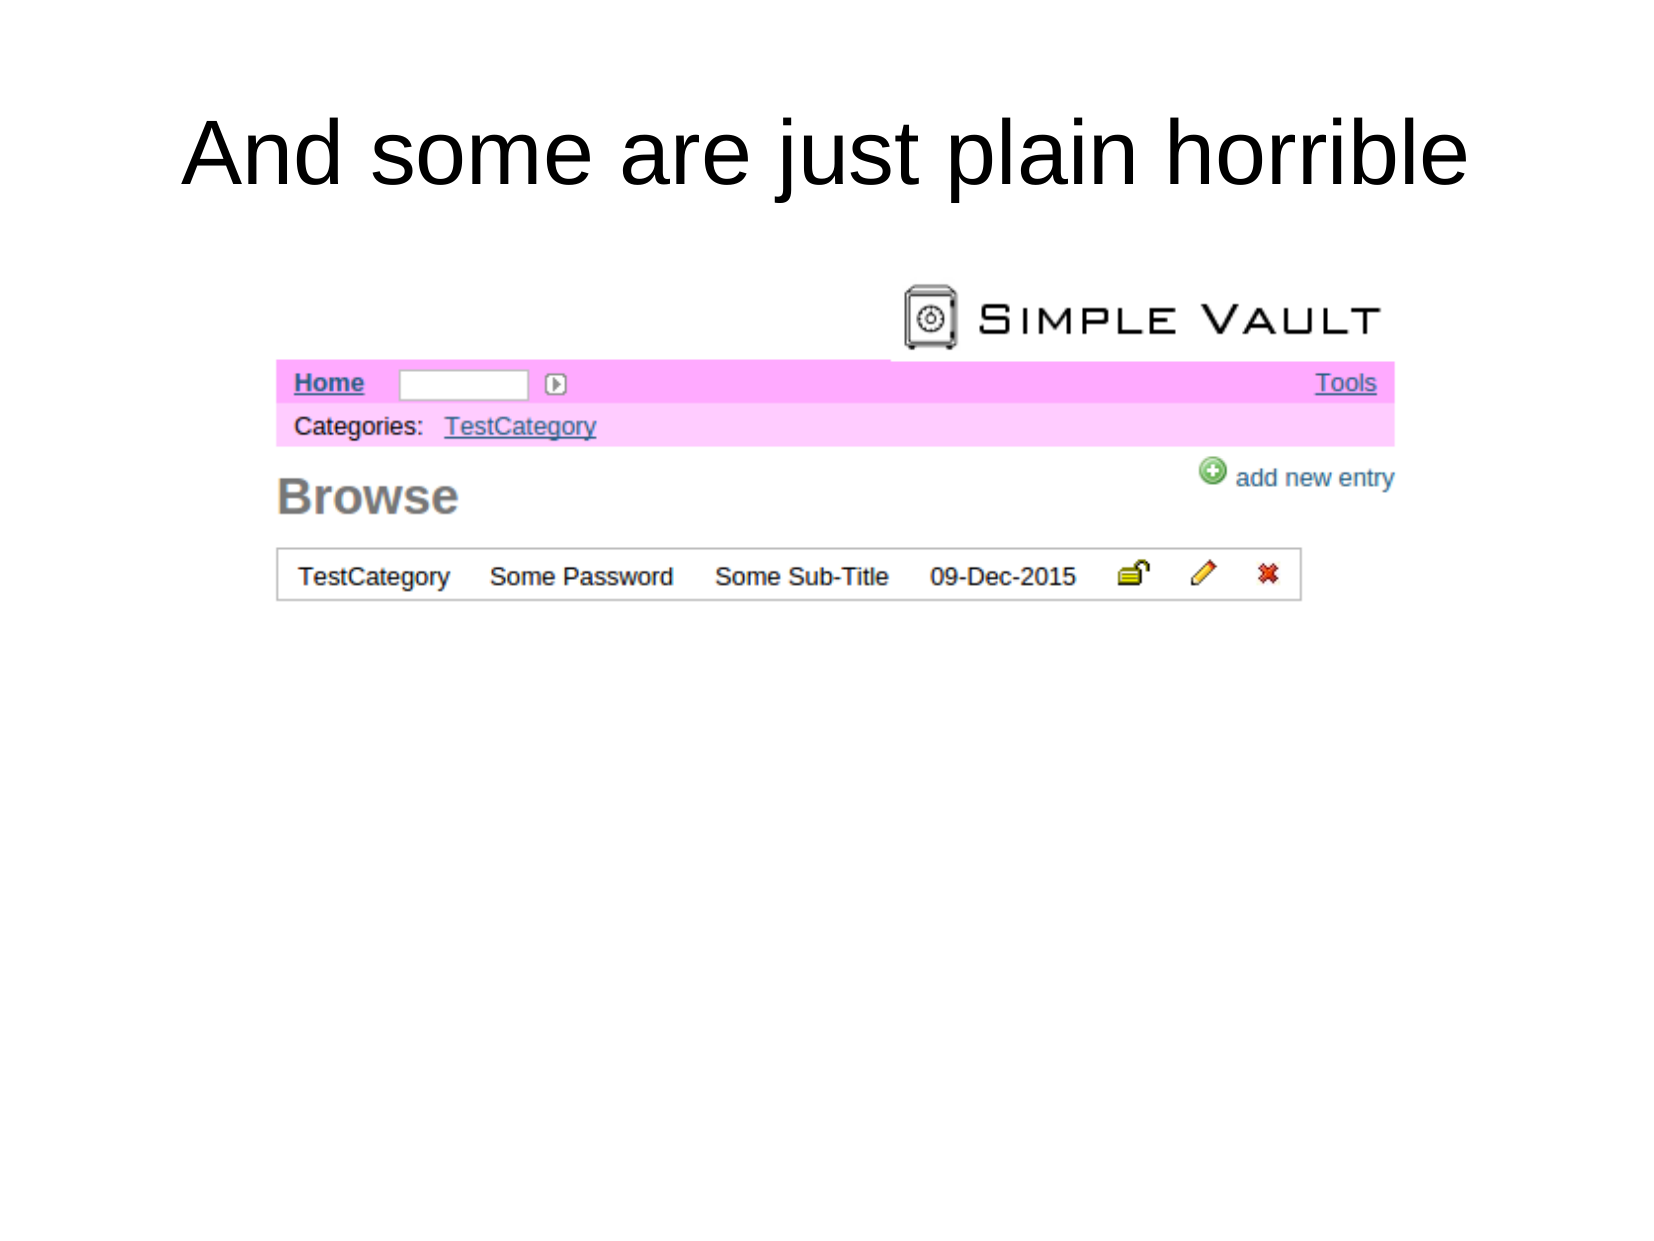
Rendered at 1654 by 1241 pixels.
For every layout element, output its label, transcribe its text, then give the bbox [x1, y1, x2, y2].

picture [253, 269, 1411, 646]
title And some are just plain horrible [82, 49, 1571, 257]
